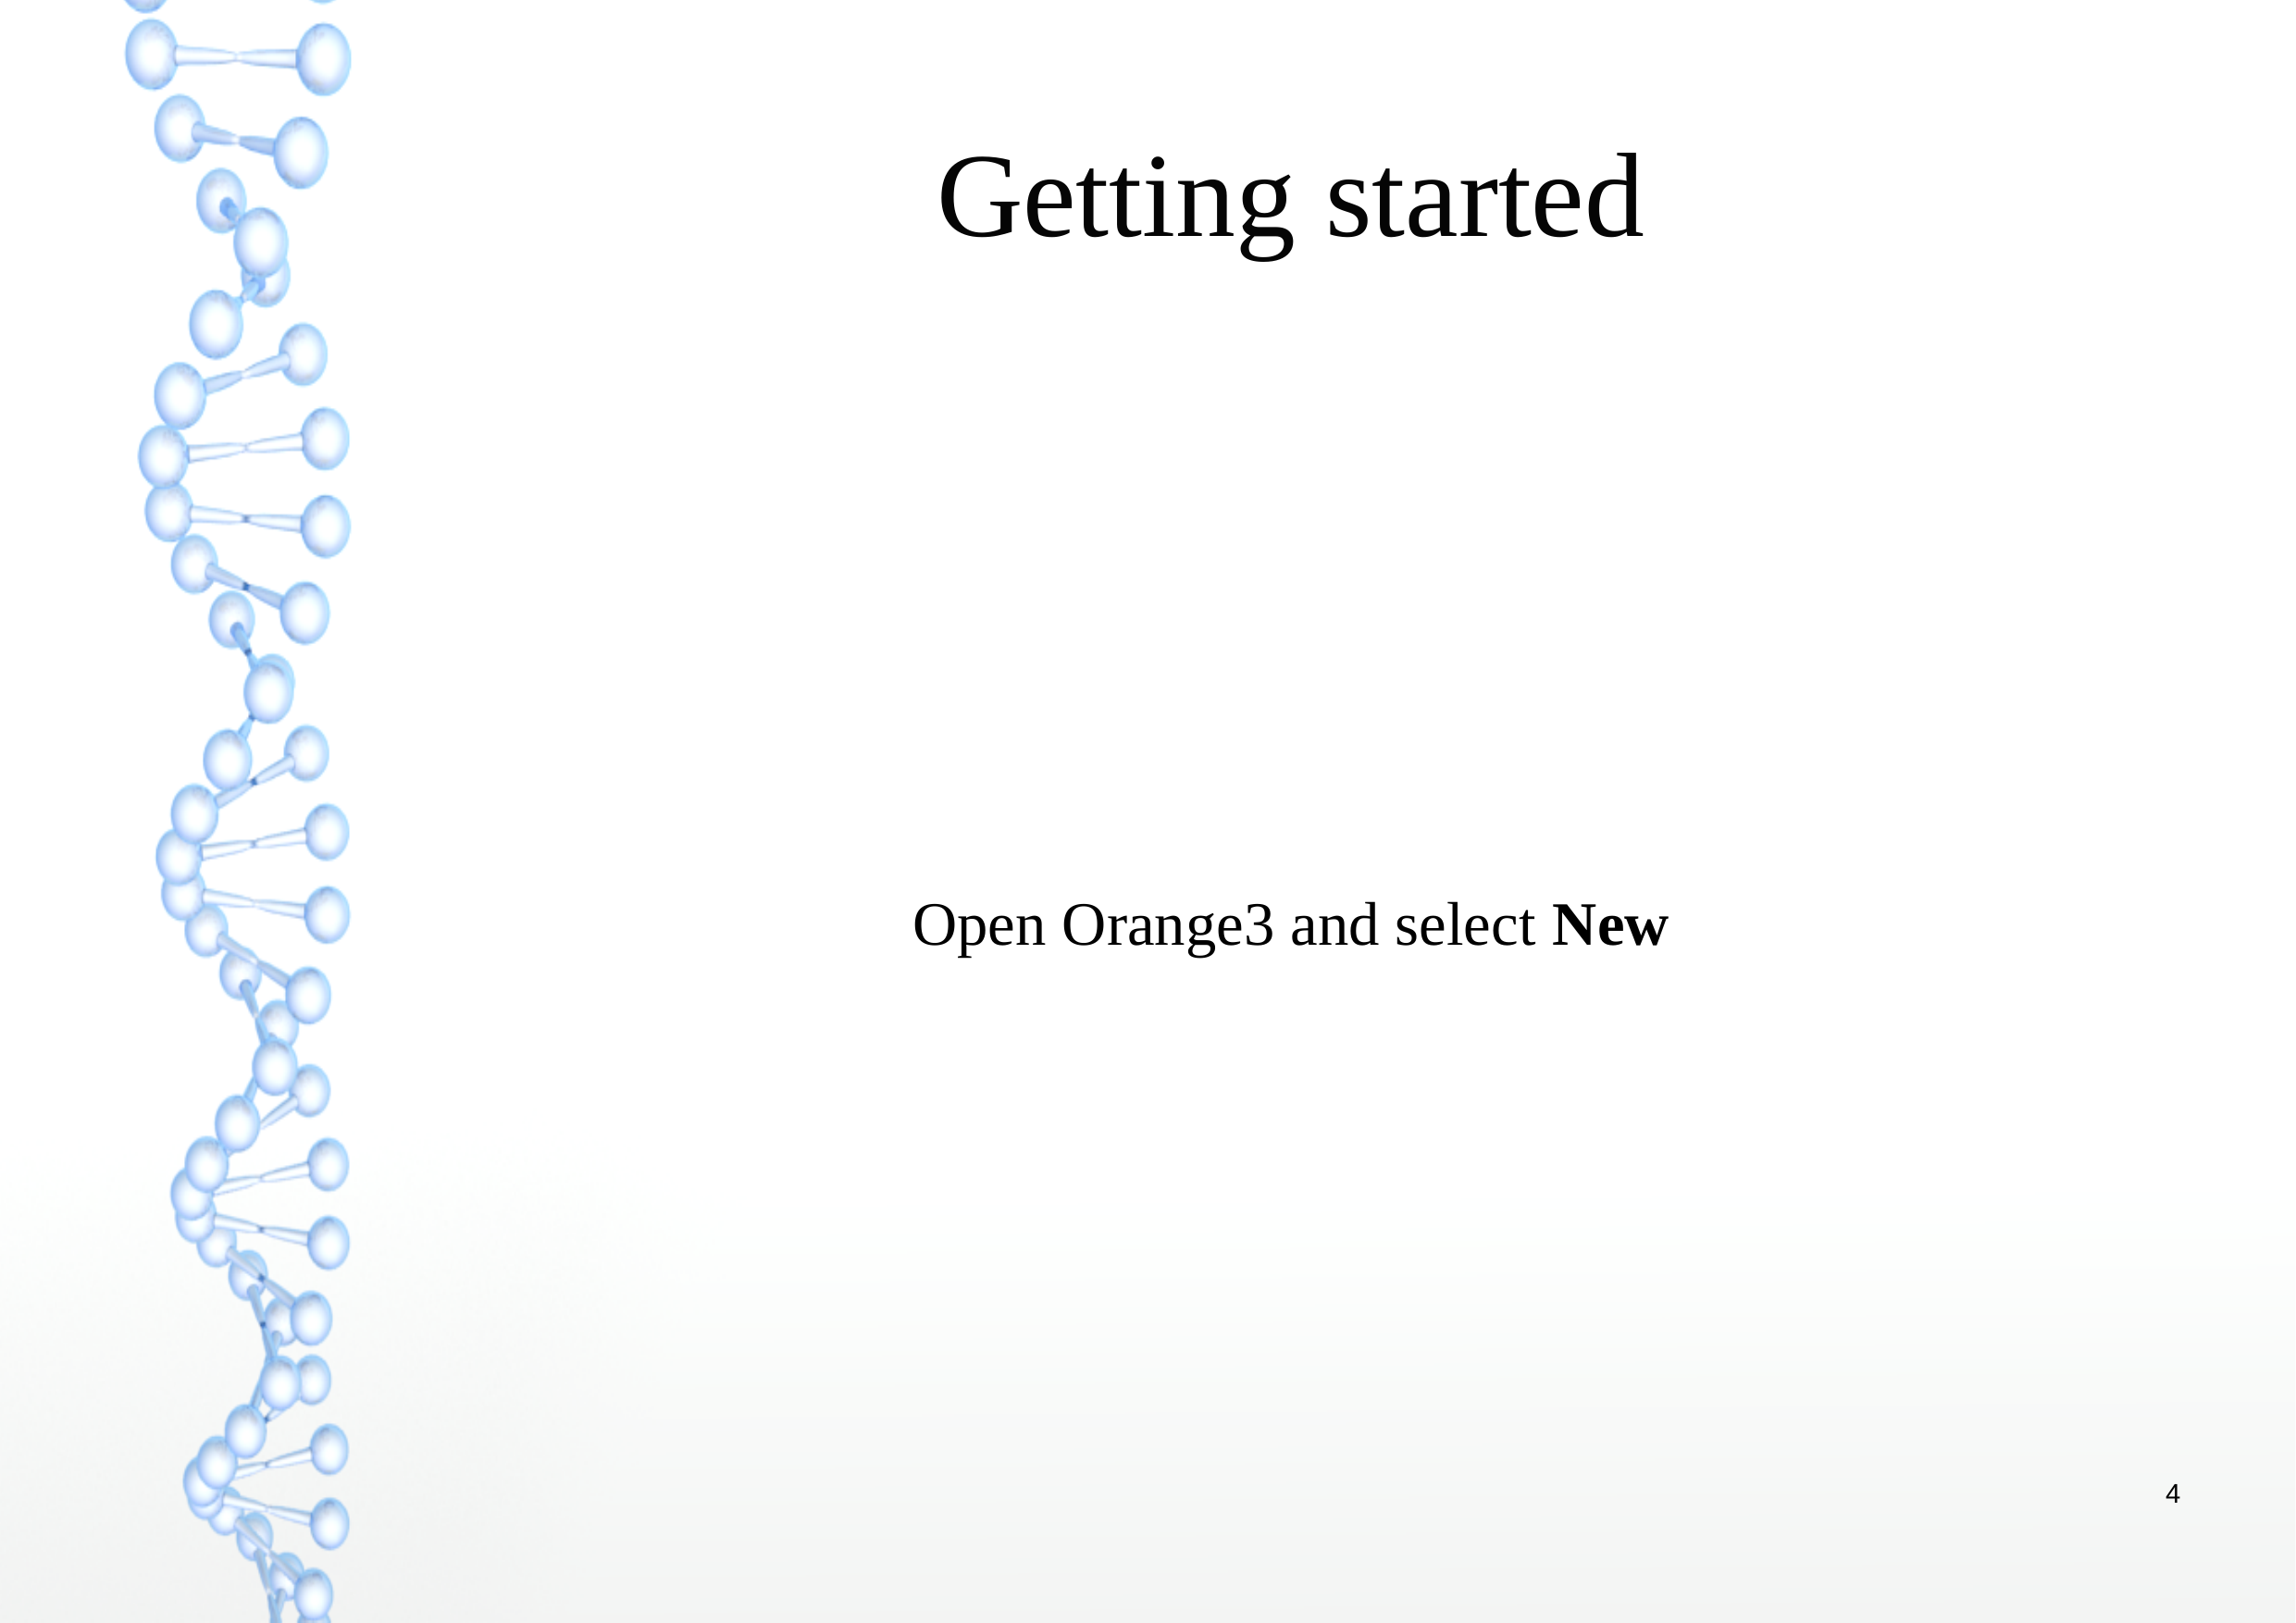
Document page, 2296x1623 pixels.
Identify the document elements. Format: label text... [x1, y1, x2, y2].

picture [0, 0, 2296, 1623]
subtitle Open Orange3 and select New [368, 391, 2214, 1458]
title Getting started [368, 61, 2214, 330]
